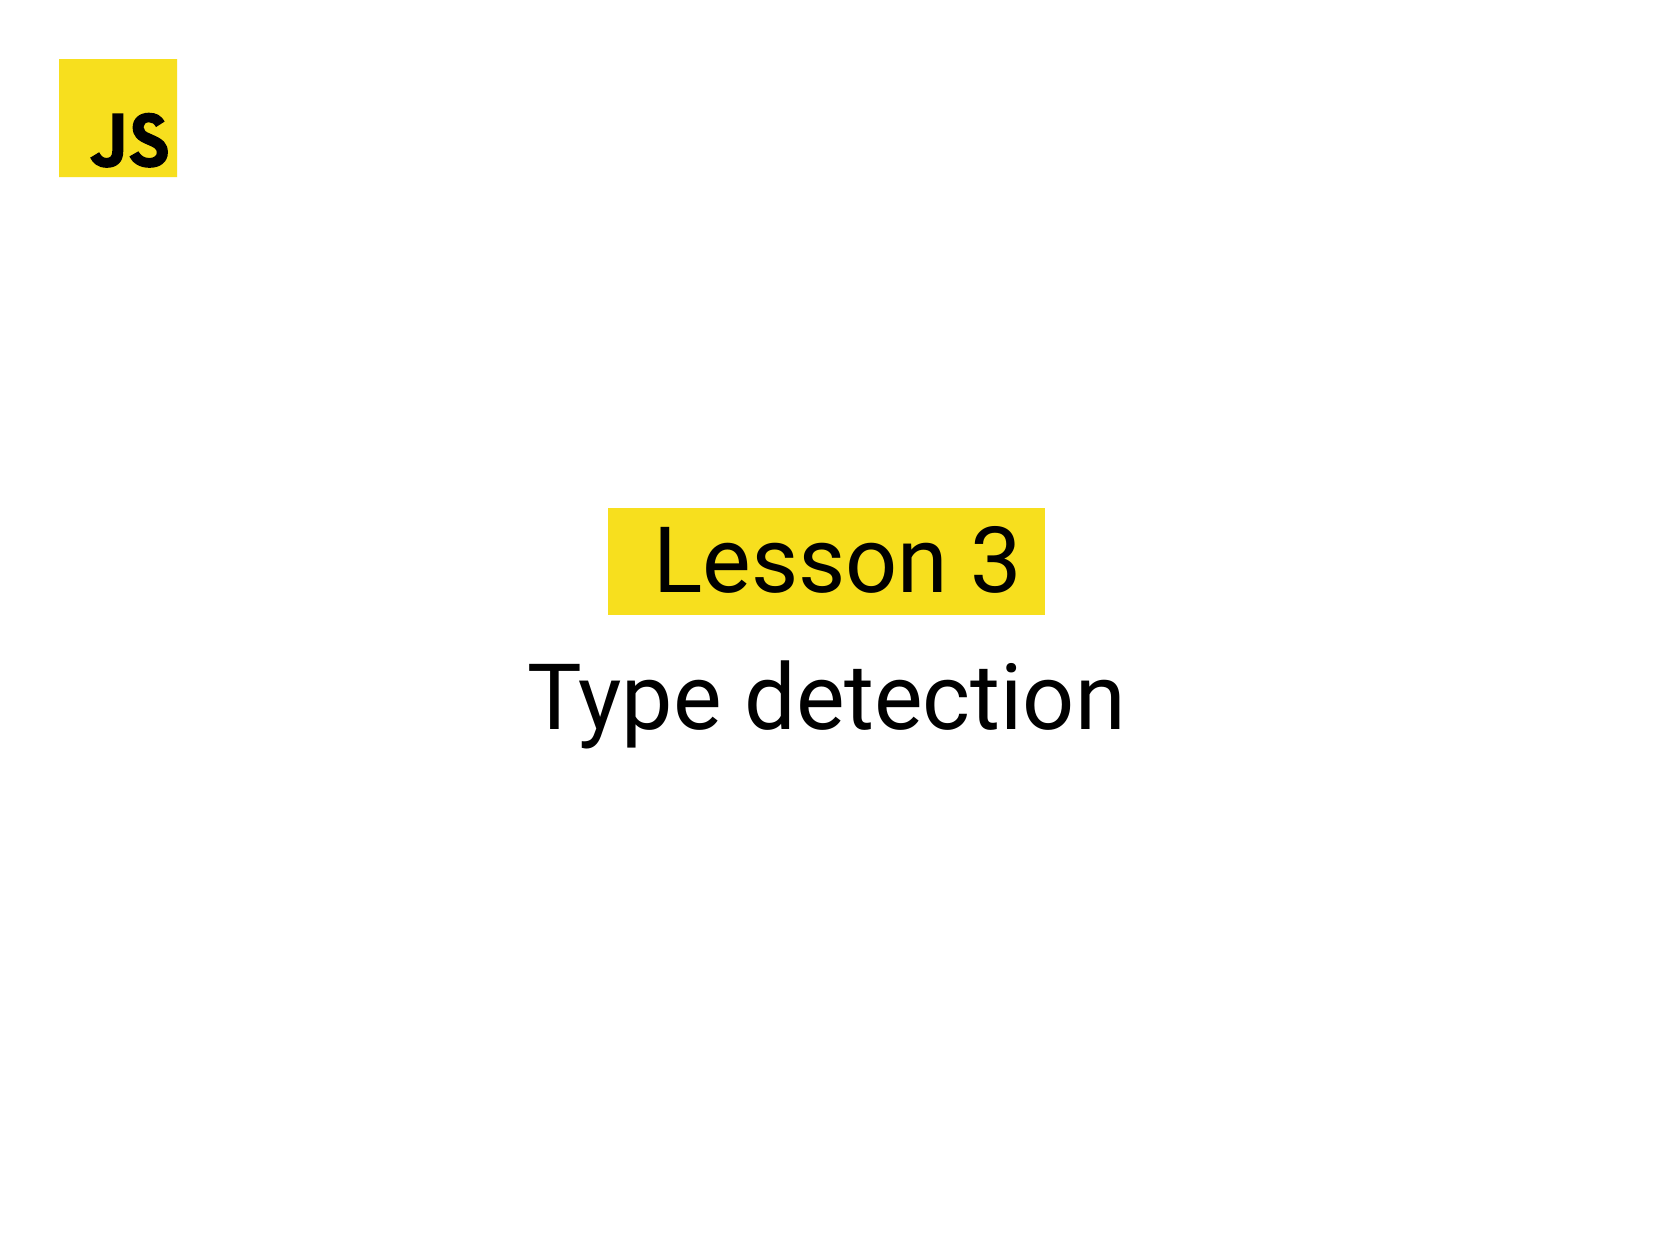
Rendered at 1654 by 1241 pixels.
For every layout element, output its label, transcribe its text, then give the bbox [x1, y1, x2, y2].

list Lesson 3 Type detection [82, 507, 1571, 956]
